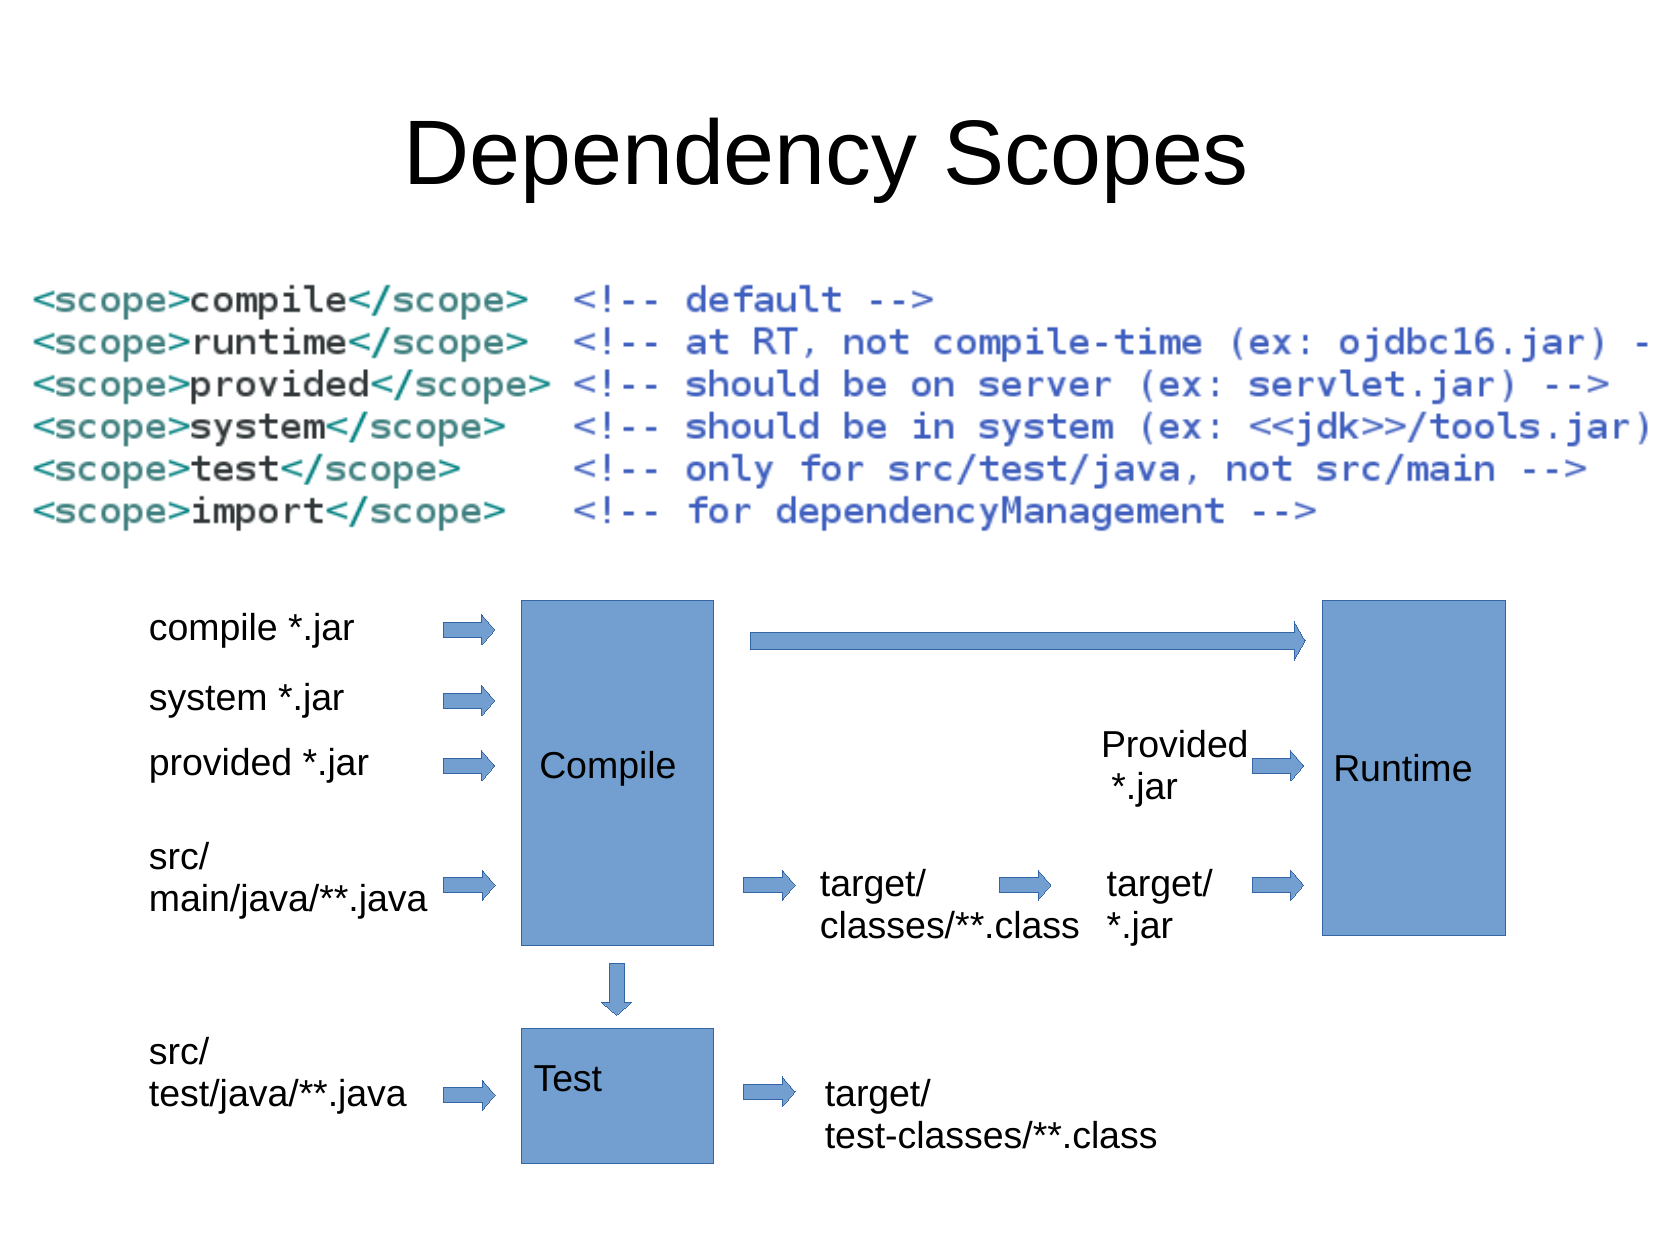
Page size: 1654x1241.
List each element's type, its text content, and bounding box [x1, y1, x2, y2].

text_box [521, 600, 714, 946]
text_box [443, 685, 495, 716]
text_box target/ test-classes/**.class [810, 1065, 1173, 1164]
title Dependency Scopes [82, 49, 1571, 257]
text_box [1264, 750, 1304, 781]
text_box target/ classes/**.class [805, 855, 1091, 954]
text_box [521, 1028, 714, 1049]
text_box [521, 1107, 714, 1164]
text_box Compile [524, 736, 705, 797]
text_box [1252, 870, 1304, 901]
text_box [1322, 600, 1506, 936]
text_box [743, 1076, 796, 1107]
text_box [999, 870, 1051, 901]
text_box provided *.jar [134, 734, 442, 833]
text_box src/ test/java/**.java [134, 1023, 422, 1122]
text_box [443, 614, 495, 645]
text_box system *.jar [134, 669, 434, 769]
text_box compile *.jar [134, 599, 442, 665]
text_box src/ main/java/**.java [134, 828, 443, 927]
text_box [750, 621, 1306, 661]
text_box target/ *.jar [1091, 855, 1288, 984]
text_box Provided *.jar [1086, 716, 1264, 816]
picture [18, 274, 1654, 535]
text_box [443, 1080, 496, 1111]
text_box [443, 870, 496, 901]
text_box [601, 963, 632, 1016]
text_box Runtime [1318, 739, 1488, 797]
text_box [743, 870, 796, 901]
text_box Test [518, 1049, 744, 1107]
text_box [443, 750, 495, 781]
